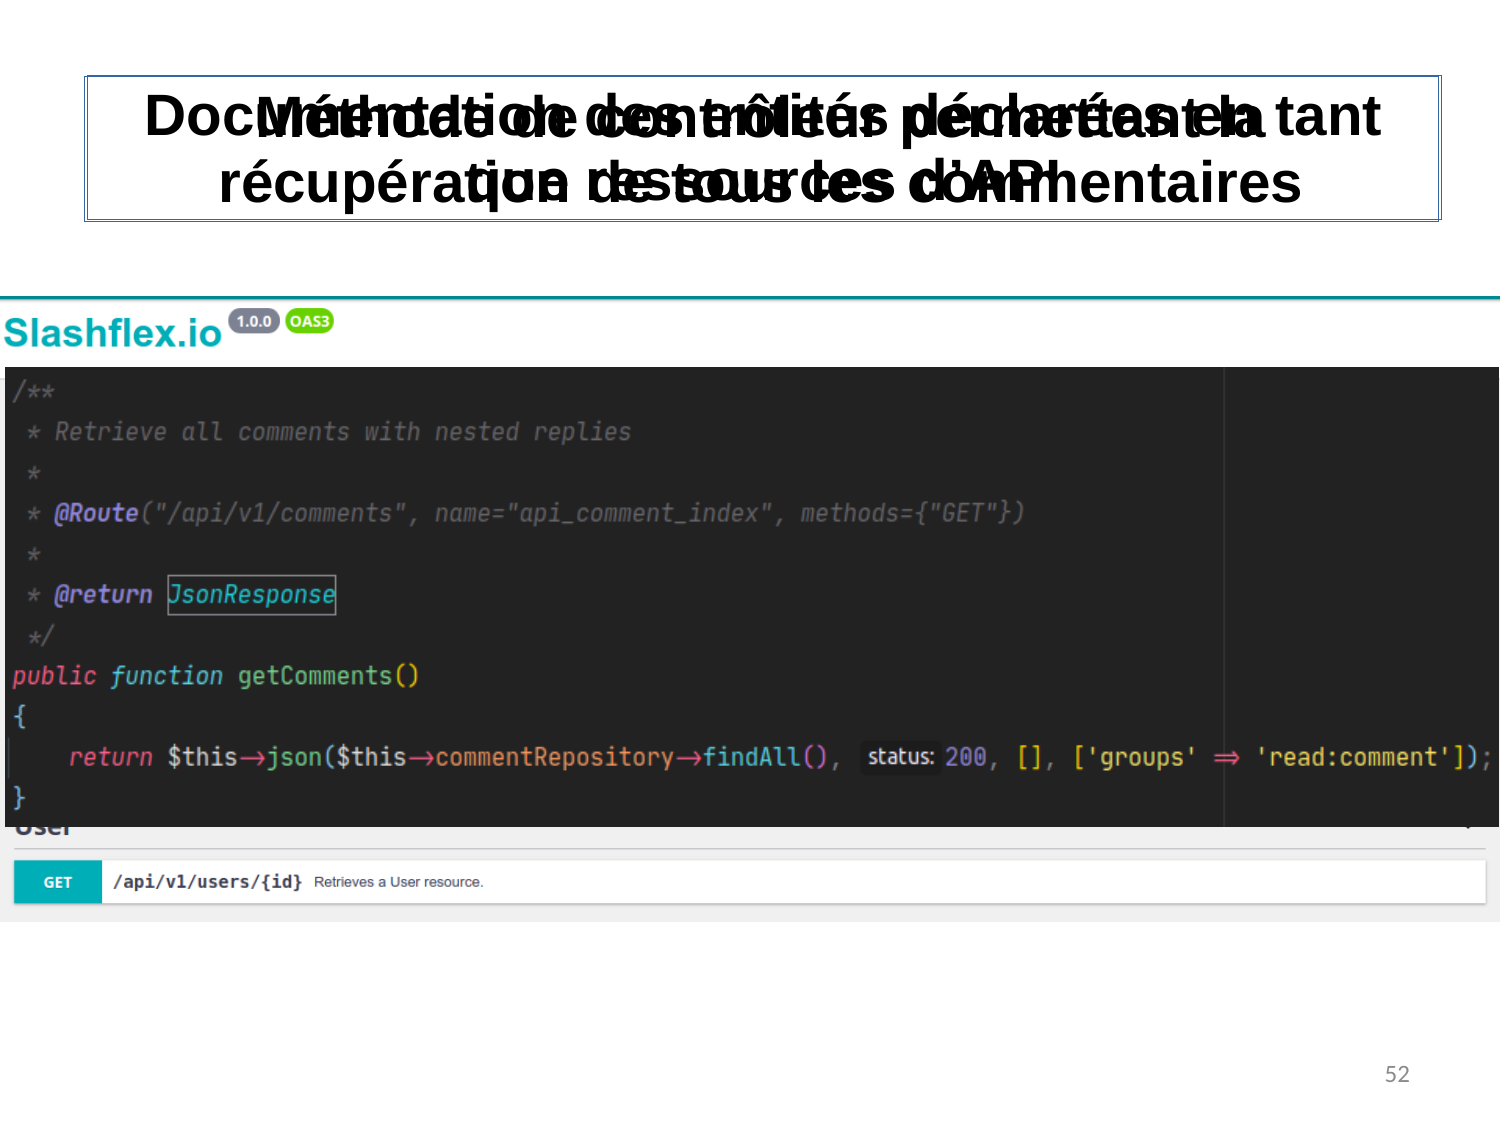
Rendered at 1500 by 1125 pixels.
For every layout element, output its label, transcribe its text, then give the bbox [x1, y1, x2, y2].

text_box Méthode de contrôleur permettant la récupération de tous les commentaires [84, 76, 1439, 222]
picture [0, 296, 1500, 922]
text_box Documentation des entités déclarées en tant que ressources d’API [87, 75, 1442, 220]
